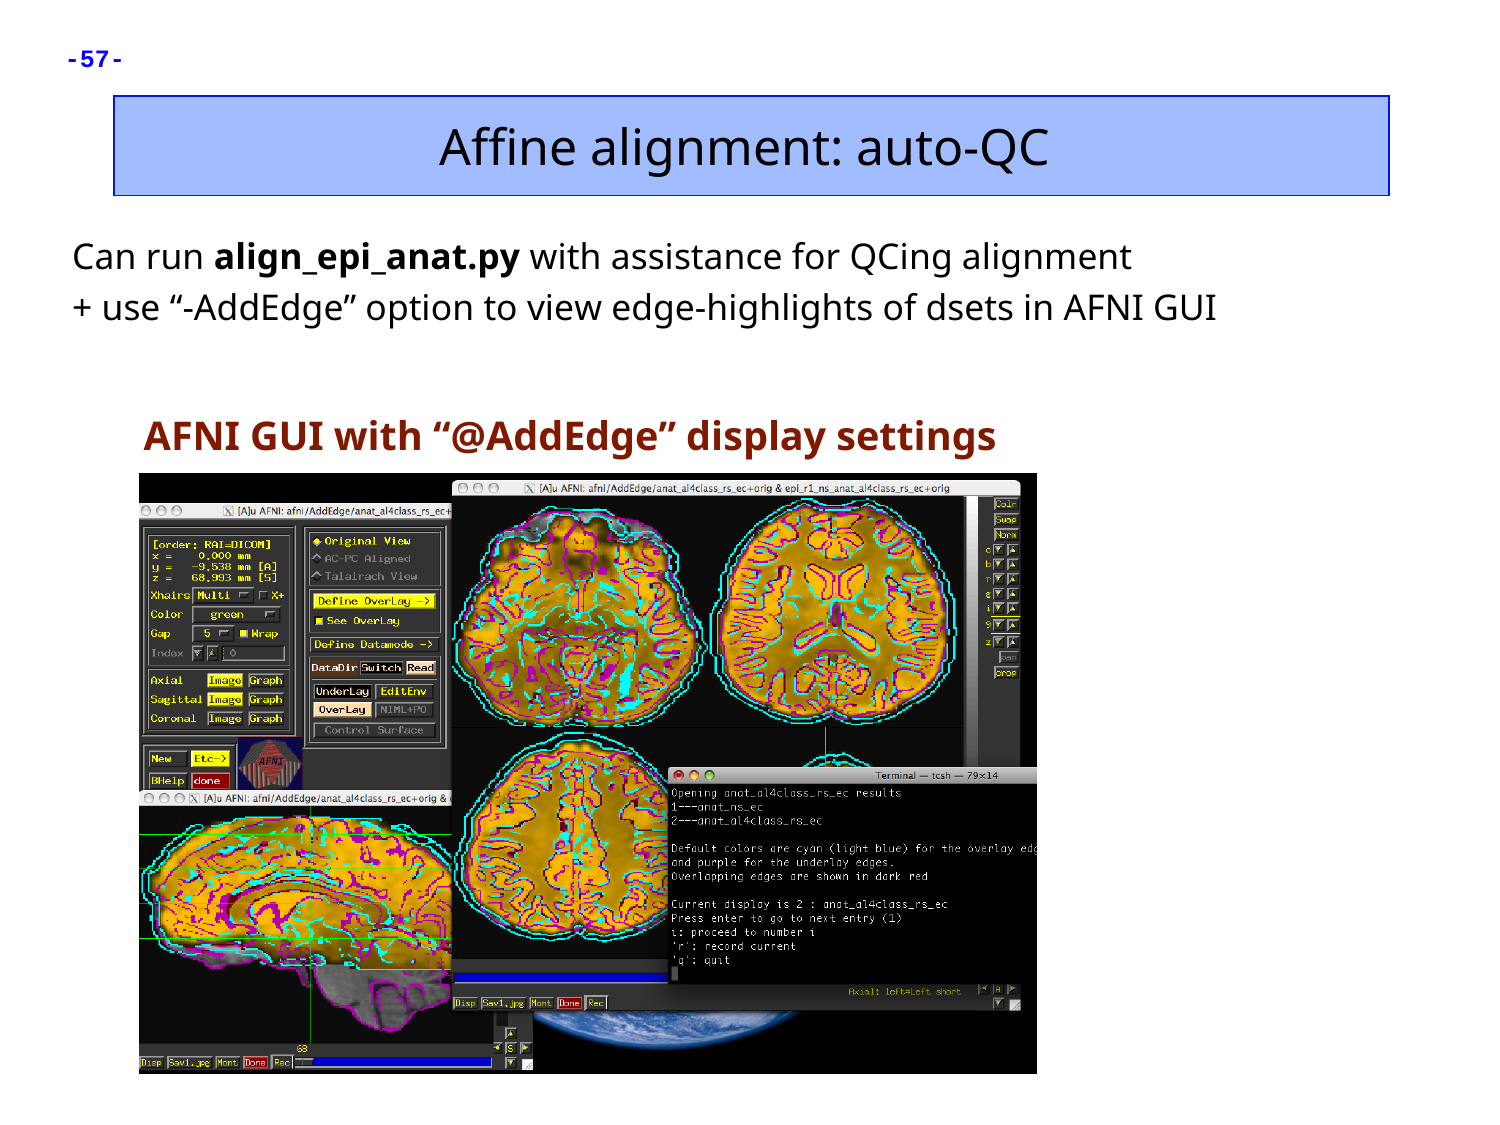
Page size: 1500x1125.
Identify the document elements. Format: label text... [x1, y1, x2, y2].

text_box Affine alignment: auto-QC [114, 95, 1389, 196]
text_box Can run align_epi_anat.py with assistance for QCing alignment + use “-AddEdge” option to view edge-highlights of dsets in AFNI GUI [19, 226, 1478, 387]
picture [139, 473, 1037, 1074]
text_box AFNI GUI with “@AddEdge” display settings [127, 403, 1380, 1033]
